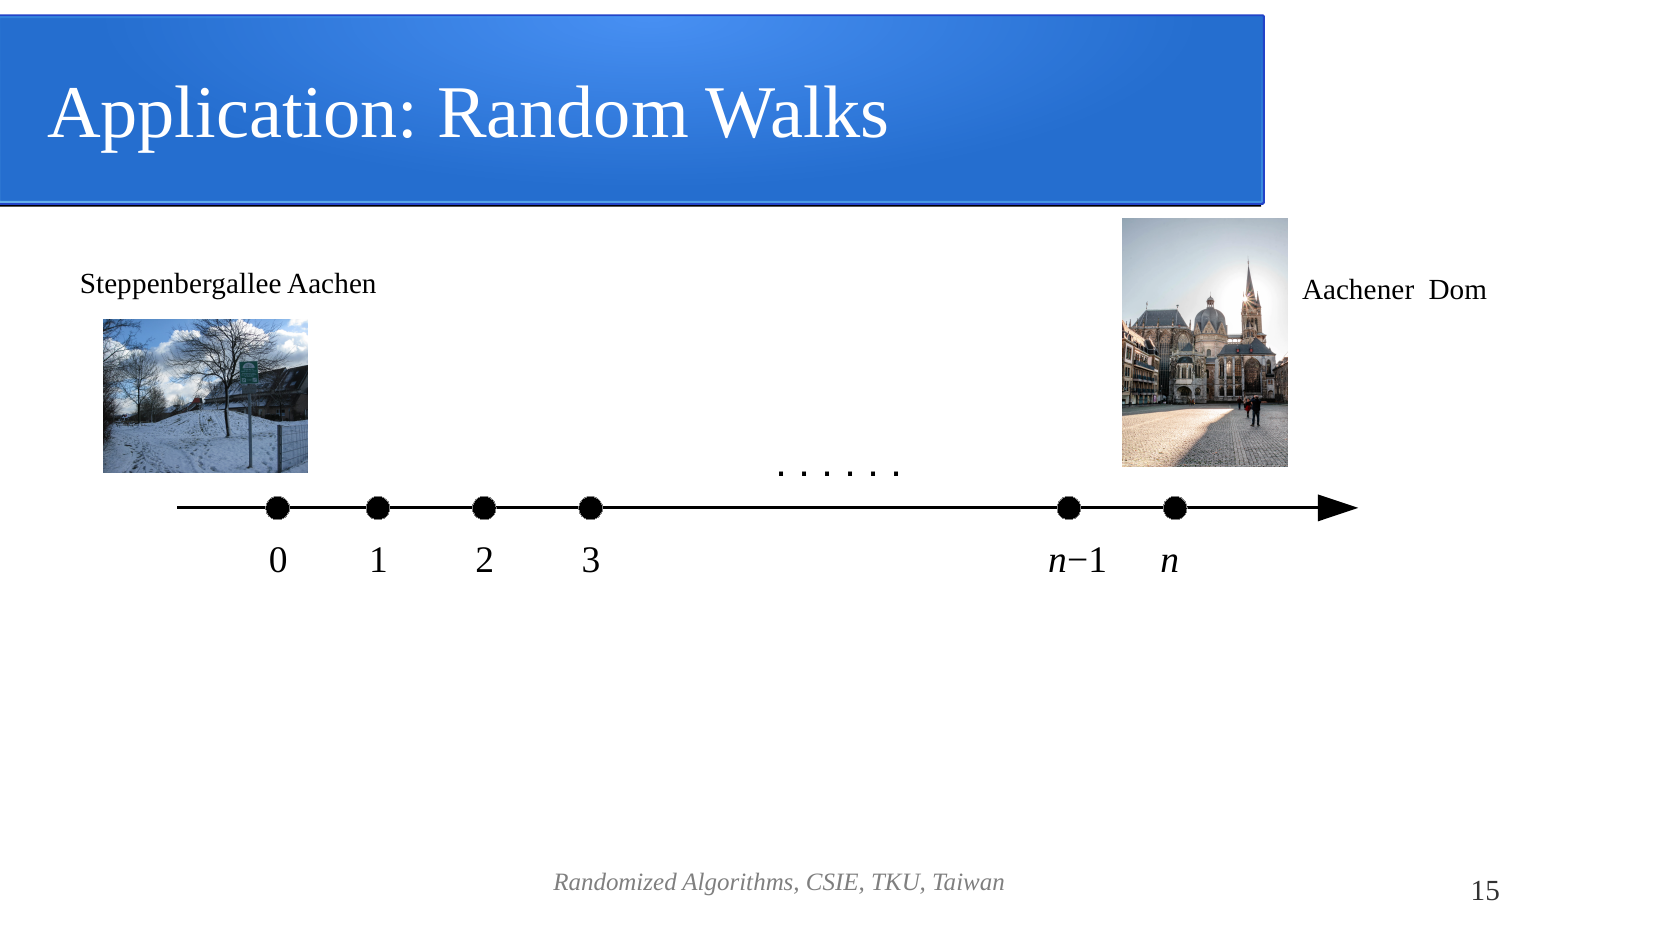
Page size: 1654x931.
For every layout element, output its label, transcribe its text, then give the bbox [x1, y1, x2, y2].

text_box [1057, 496, 1081, 520]
text_box Steppenbergallee Aachen [64, 259, 396, 317]
text_box [1163, 496, 1188, 520]
text_box . . . . . . [732, 431, 945, 508]
picture [1122, 218, 1288, 467]
text_box 0 [253, 531, 325, 589]
text_box [366, 496, 390, 520]
text_box [472, 496, 497, 520]
text_box n−1 [1033, 531, 1134, 588]
text_box 3 [566, 531, 638, 589]
text_box n [1145, 531, 1217, 603]
text_box Aachener Dom [1287, 265, 1512, 313]
text_box [578, 496, 603, 520]
title Application: Random Walks [47, 35, 1199, 189]
text_box [265, 496, 290, 520]
text_box 1 [354, 531, 426, 589]
picture [103, 319, 308, 473]
text_box 2 [460, 531, 532, 589]
